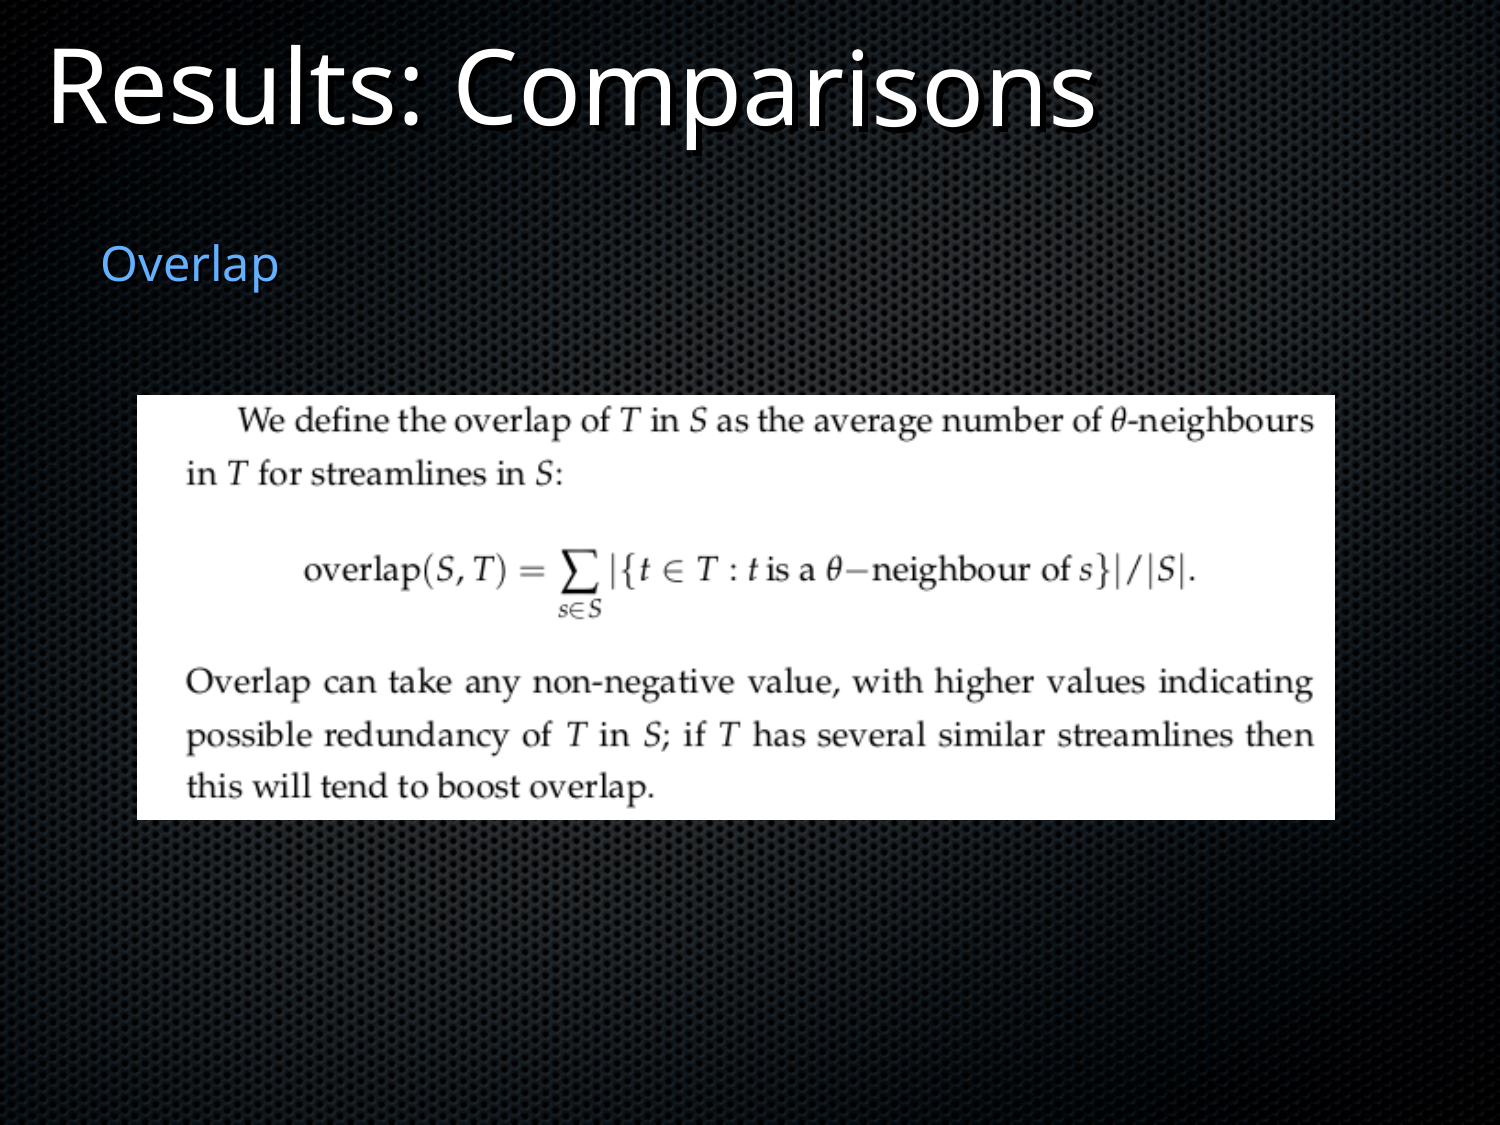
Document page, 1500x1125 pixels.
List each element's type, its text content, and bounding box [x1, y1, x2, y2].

picture [0, 0, 1500, 1125]
title Results: Comparisons [36, 11, 1342, 158]
text_box Overlap [92, 224, 1158, 300]
